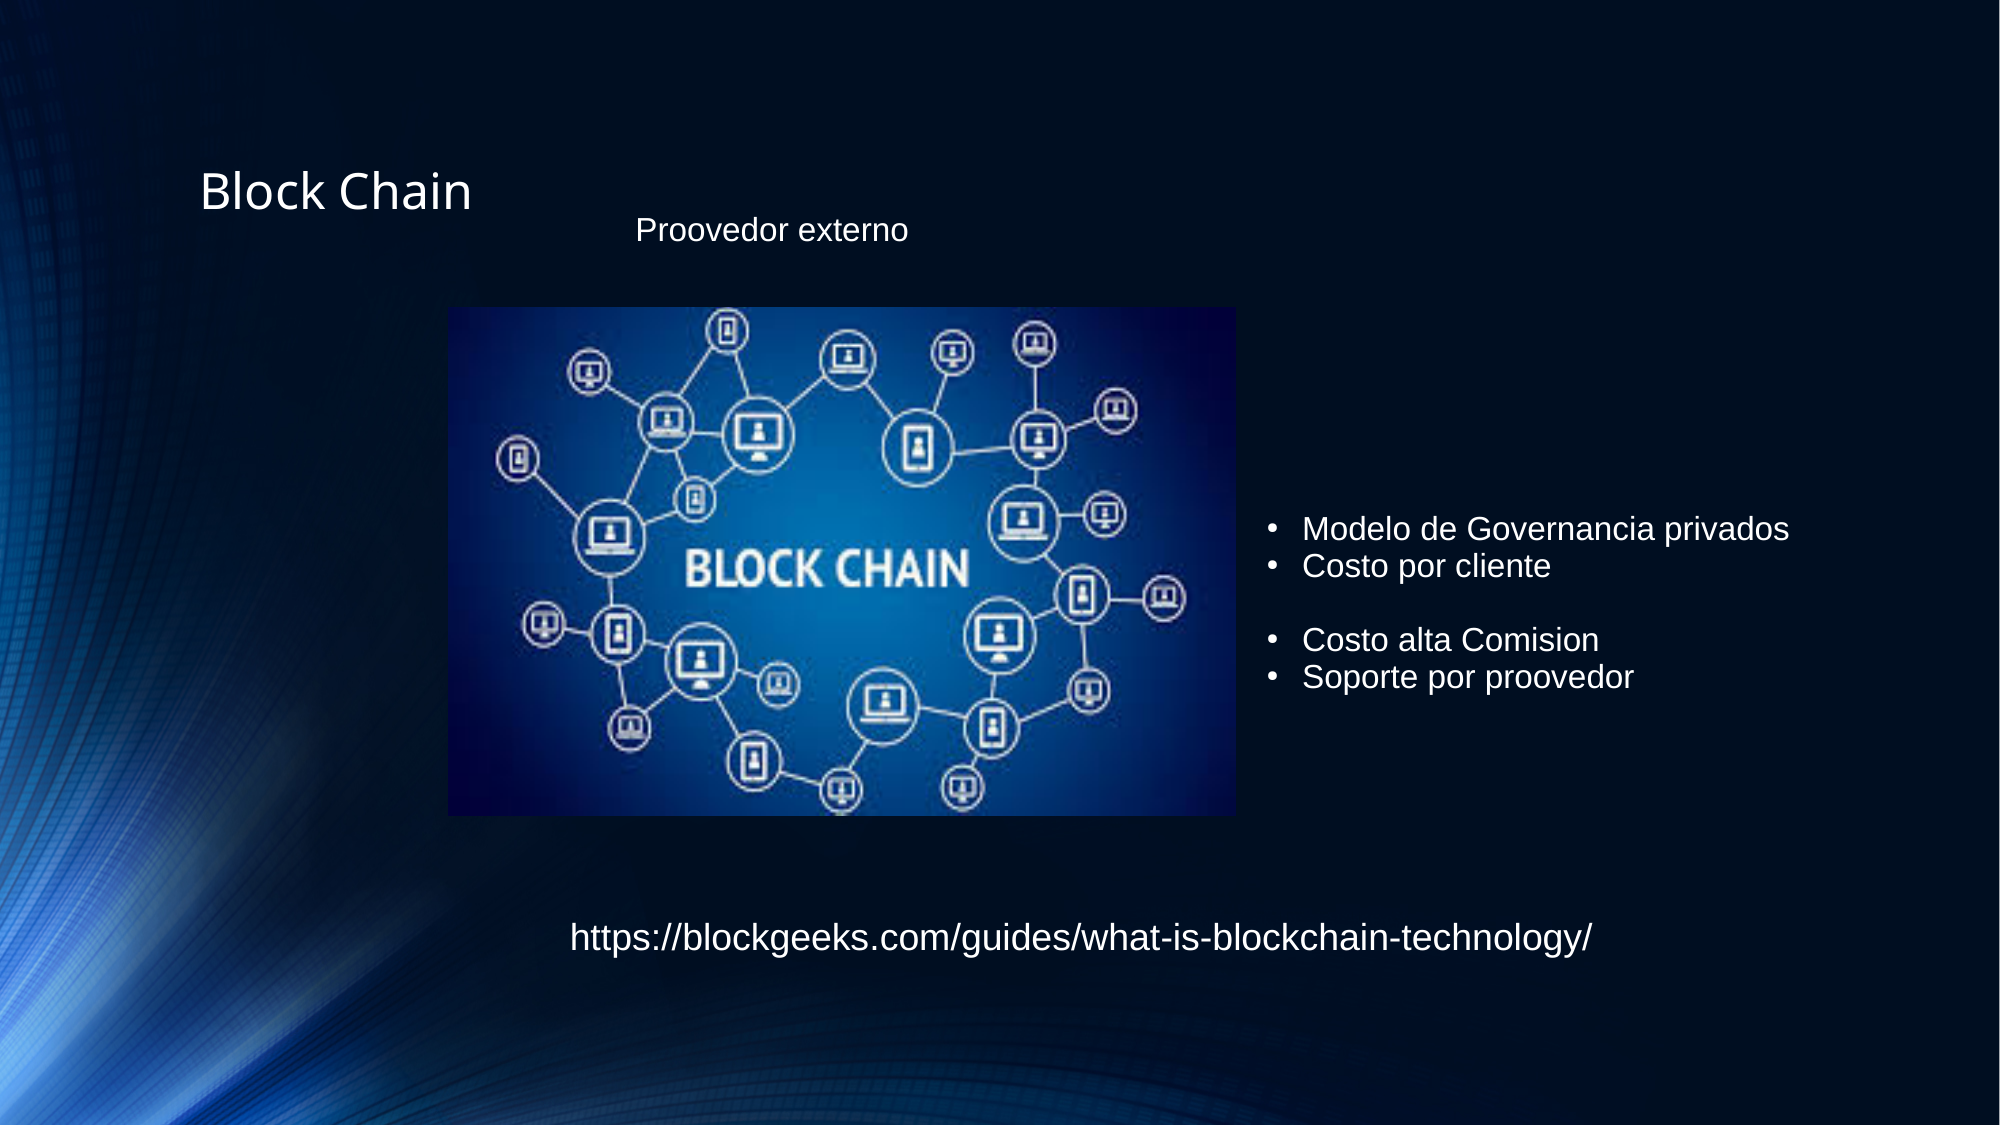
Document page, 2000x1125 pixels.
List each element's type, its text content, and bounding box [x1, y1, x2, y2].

picture [0, 0, 2000, 1125]
text_box Proovedor externo [585, 204, 1099, 307]
text_box Block Chain [184, 148, 591, 225]
text_box https://blockgeeks.com/guides/what-is-blockchain-technology/ [555, 909, 1607, 967]
text_box Modelo de Governancia privados Costo por cliente Costo alta Comision Soporte por proovedor [1251, 502, 1816, 705]
